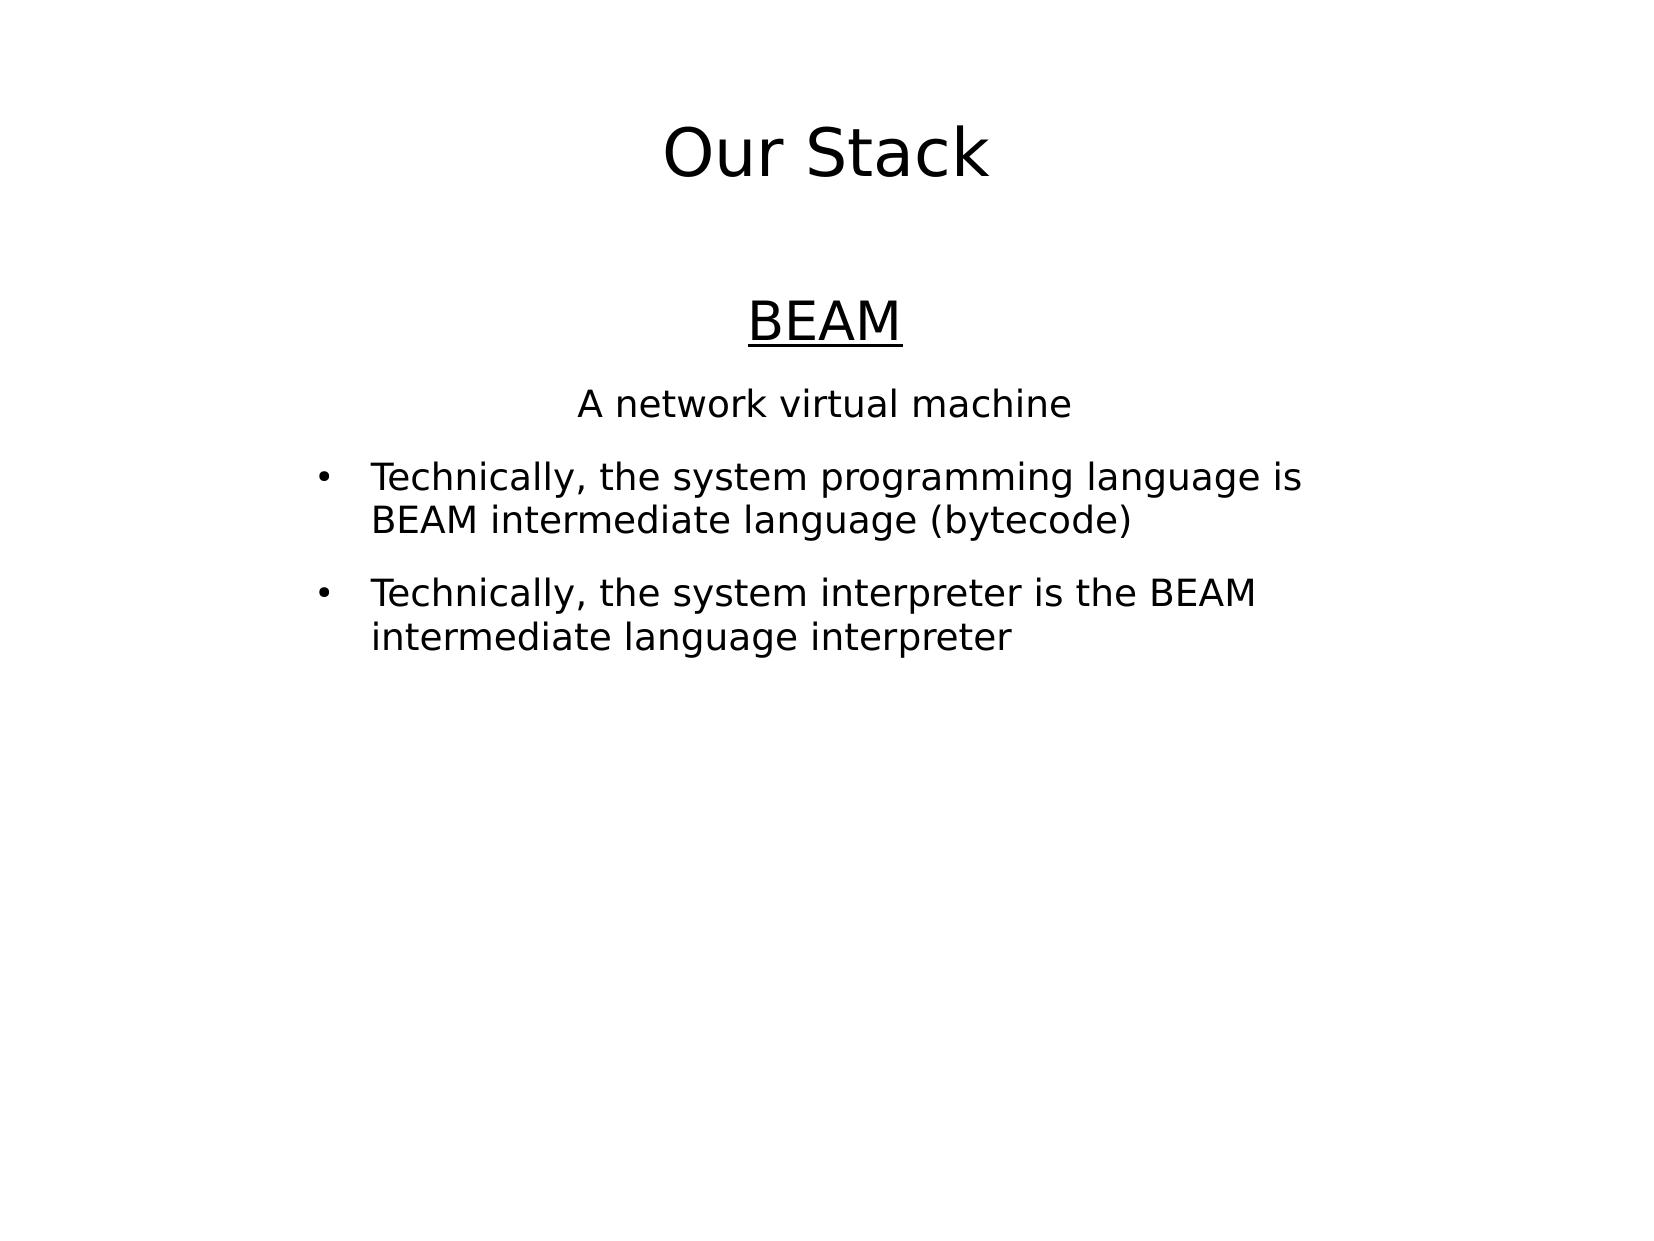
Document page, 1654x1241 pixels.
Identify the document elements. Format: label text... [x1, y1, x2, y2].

list BEAM A network virtual machine Technically, the system programming language is BEAM intermediate language (bytecode) Technically, the system interpreter is the BEAM intermediate language interpreter [300, 290, 1351, 1201]
title Our Stack [82, 49, 1571, 257]
